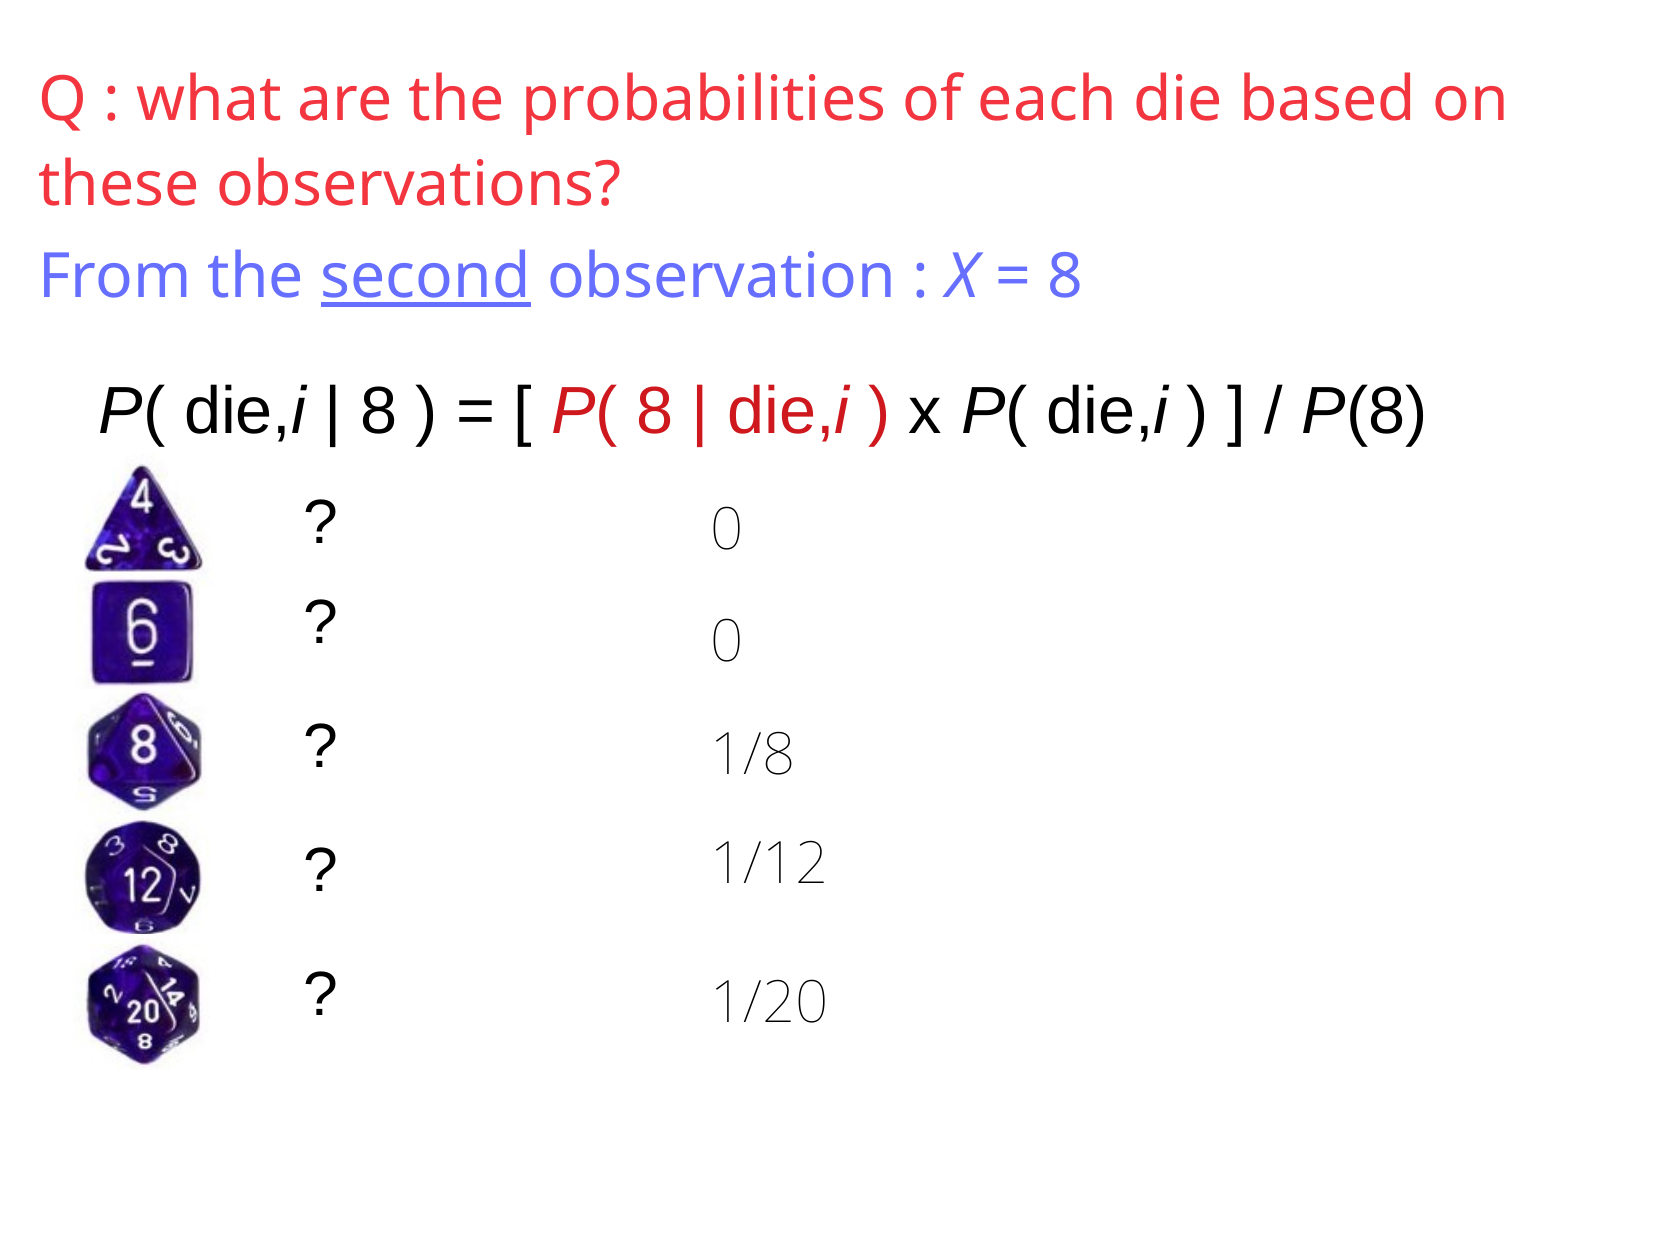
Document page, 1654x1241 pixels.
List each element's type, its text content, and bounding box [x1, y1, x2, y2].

text_box ? [289, 579, 354, 665]
text_box P( die,i | 8 ) = [ P( 8 | die,i ) x P( die,i ) ] / P(8) [84, 378, 1544, 455]
text_box ? [289, 827, 354, 913]
text_box 0 [695, 479, 760, 560]
text_box 1/8 [695, 704, 811, 785]
text_box 1/20 [695, 952, 846, 1033]
text_box ? [289, 951, 354, 1037]
picture [71, 453, 214, 1070]
text_box ? [289, 703, 354, 789]
text_box 0 [695, 592, 760, 672]
text_box From the second observation : X = 8 [23, 223, 1647, 378]
text_box ? [289, 479, 354, 564]
text_box 1/12 [695, 814, 846, 894]
text_box Q : what are the probabilities of each die based on these observations? [23, 46, 1647, 201]
